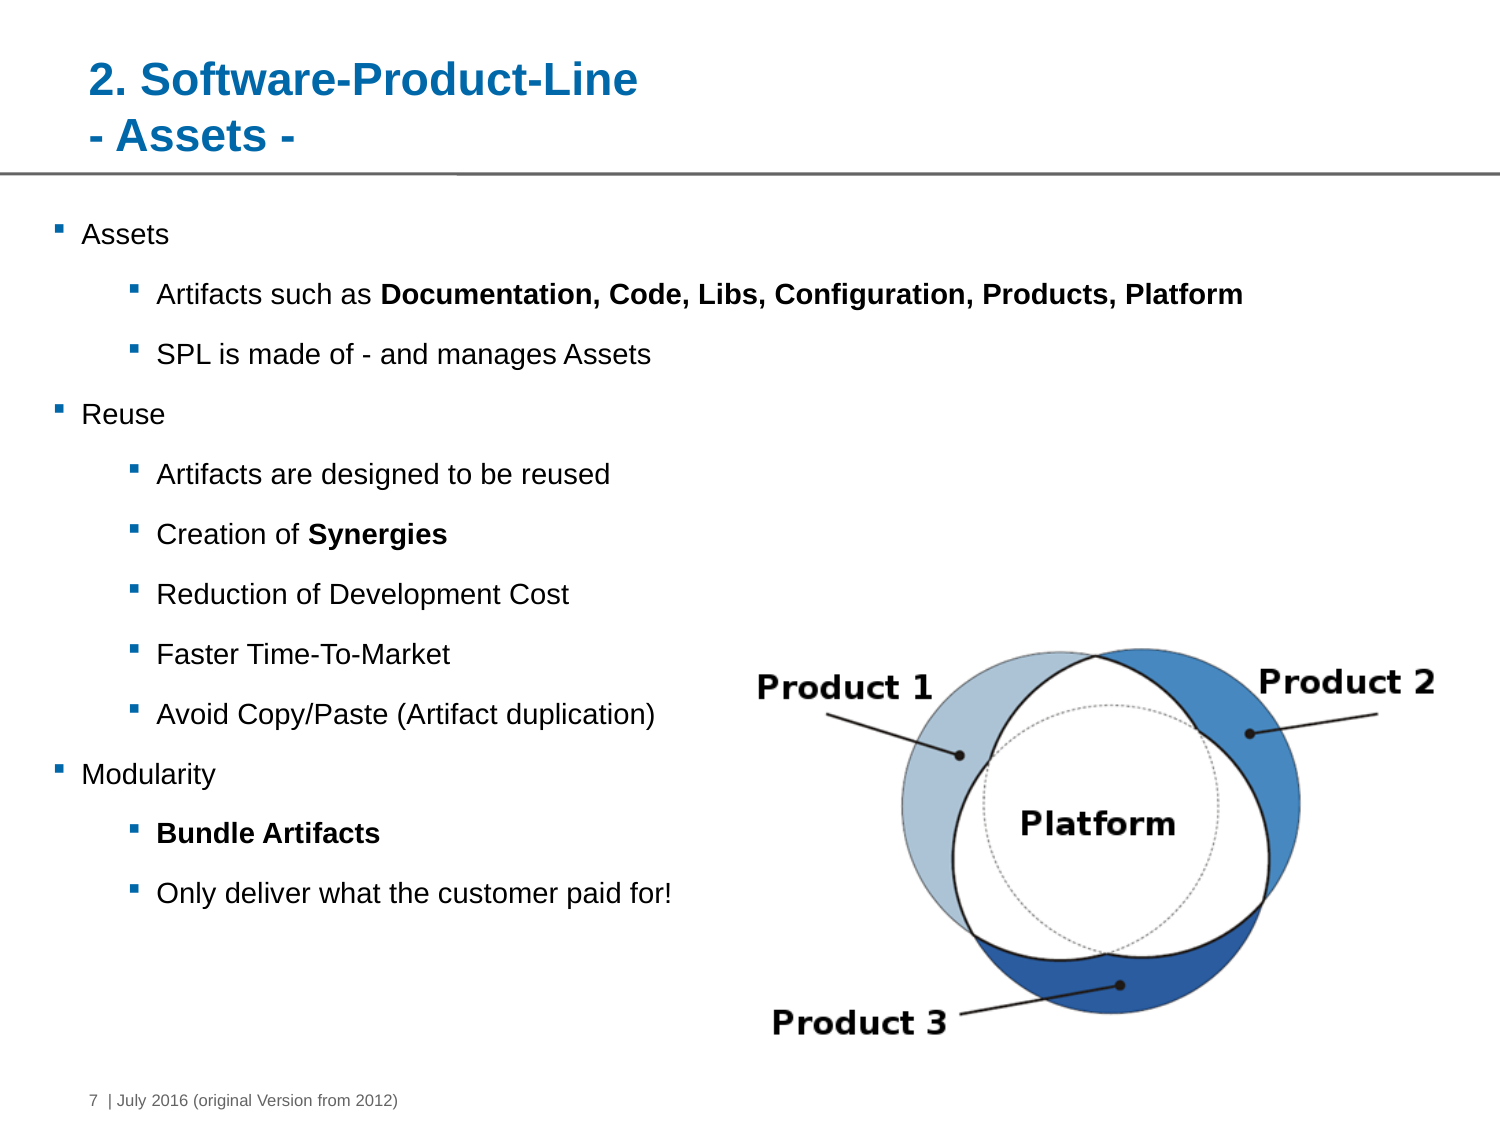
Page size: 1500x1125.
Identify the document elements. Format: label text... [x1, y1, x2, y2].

title 2. Software-Product-Line - Assets - [0, 40, 1223, 168]
text_box Assets Artifacts such as Documentation, Code, Libs, Configuration, Products, Platform SPL is made of - and manages Assets Reuse Artifacts are designed to be reused Creation of Synergies Reduction of Development Cost Faster Time-To-Market Avoid Copy/Paste (Artifact duplication) Modularity Bundle Artifacts Only deliver what the customer paid for! [37, 208, 1260, 978]
picture [744, 625, 1442, 1065]
